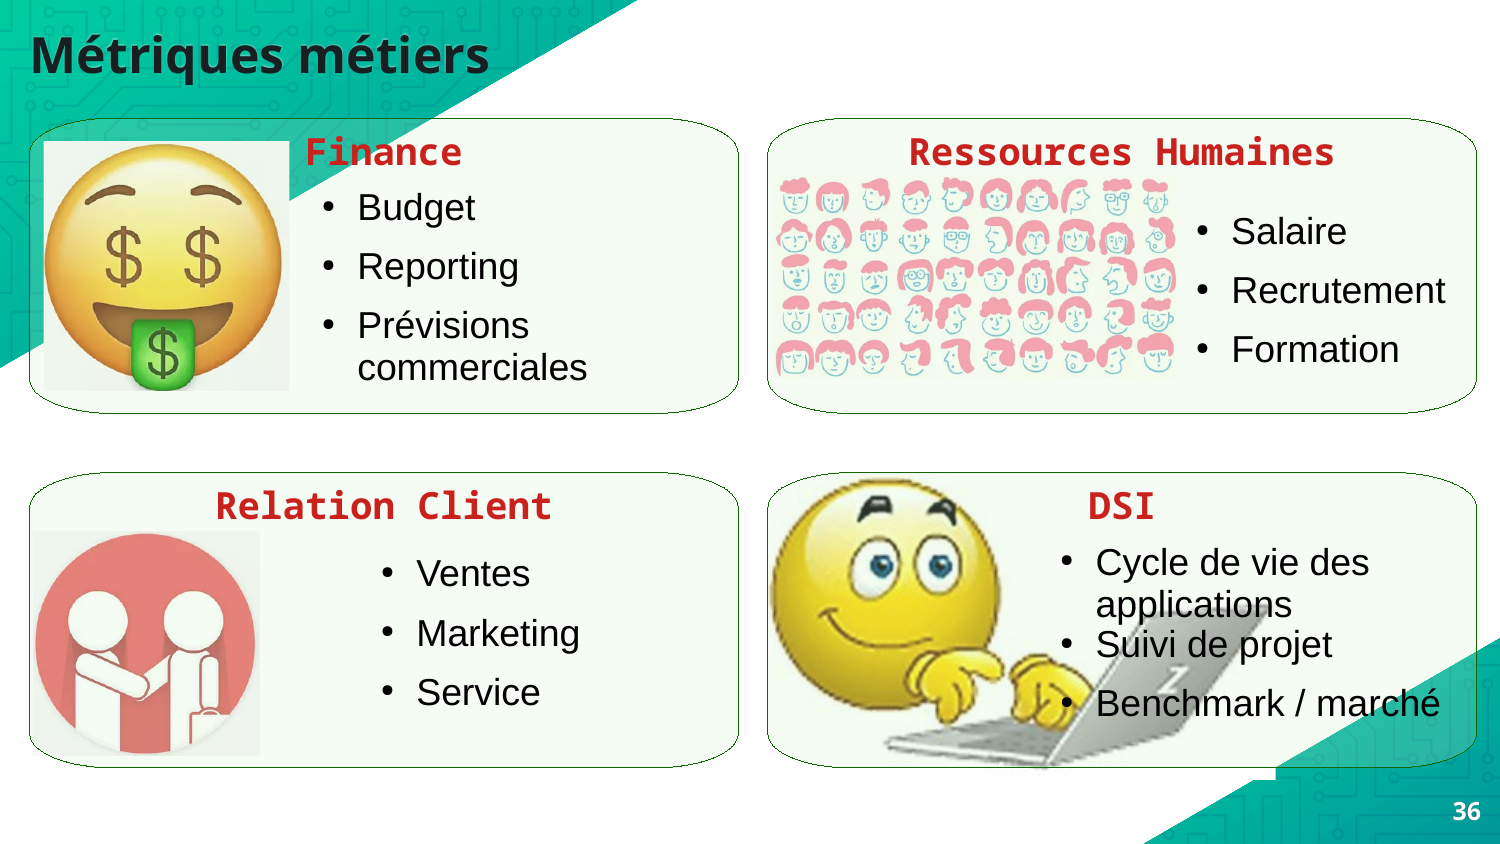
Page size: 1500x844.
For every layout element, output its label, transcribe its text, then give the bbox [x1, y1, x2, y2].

text_box Finance [29, 118, 739, 176]
text_box [29, 176, 739, 414]
text_box Budget [307, 179, 709, 237]
text_box Relation Client [29, 472, 739, 530]
picture [32, 743, 48, 756]
text_box Salaire [1181, 203, 1477, 260]
text_box DSI [767, 472, 1477, 530]
picture [767, 735, 1276, 780]
text_box Prévisions commerciales [307, 297, 709, 397]
text_box [29, 530, 739, 768]
text_box [767, 176, 1477, 414]
text_box Ressources Humaines [767, 118, 1477, 176]
text_box Service [366, 663, 768, 721]
text_box Marketing [366, 604, 768, 662]
text_box Ventes [366, 545, 768, 603]
text_box Cycle de vie des applications [1045, 533, 1477, 616]
text_box Suivi de projet [1045, 616, 1477, 675]
title Métriques métiers [29, 30, 1249, 89]
text_box Formation [1181, 321, 1477, 378]
slide_number <numéro> [1391, 779, 1482, 844]
text_box Recrutement [1181, 262, 1477, 319]
text_box [767, 530, 1477, 768]
text_box Reporting [307, 238, 709, 296]
text_box Benchmark / marché [1045, 675, 1477, 756]
